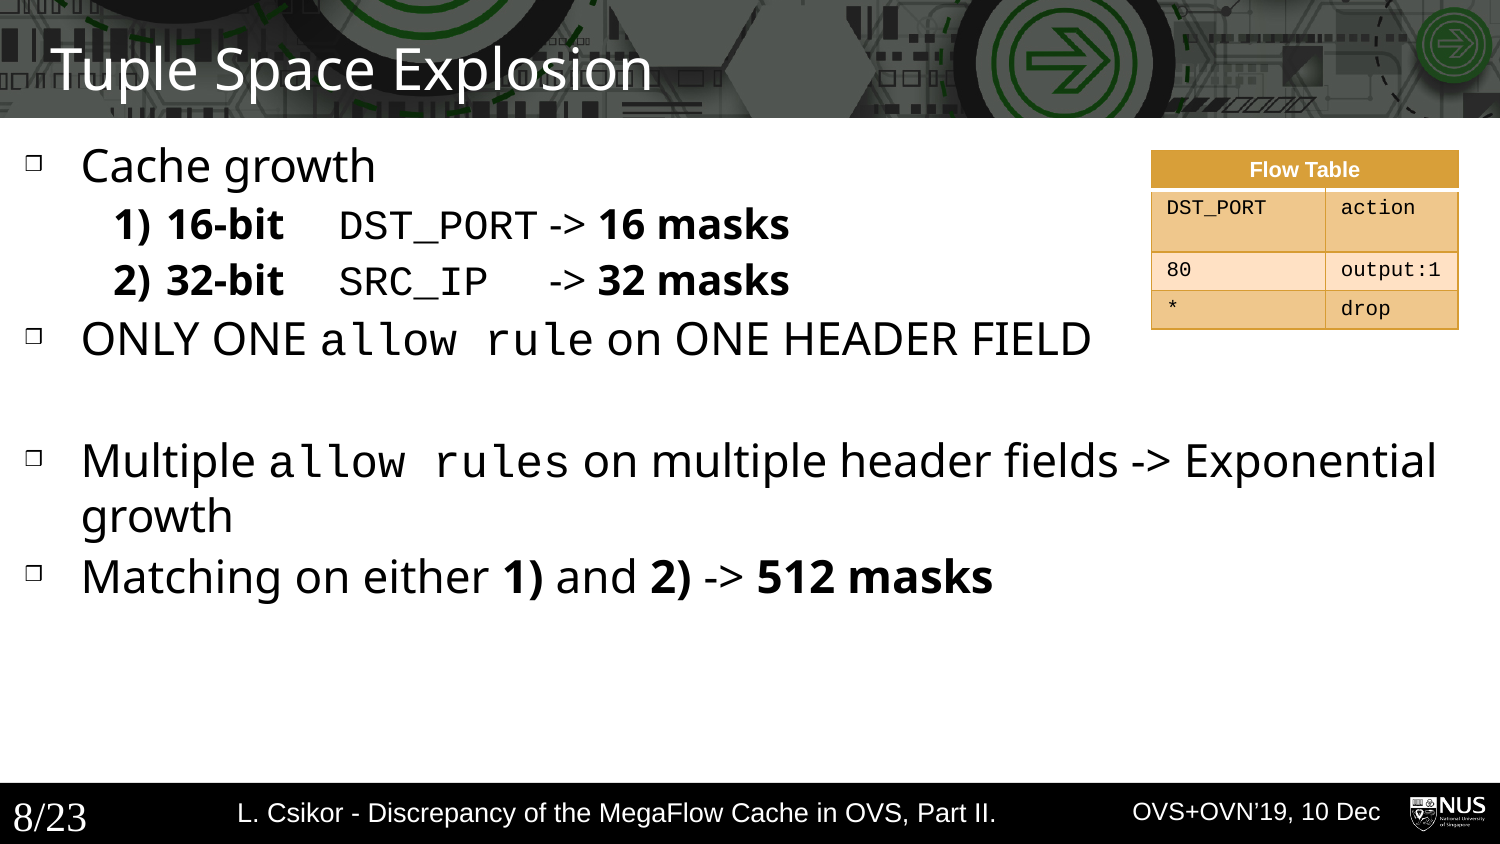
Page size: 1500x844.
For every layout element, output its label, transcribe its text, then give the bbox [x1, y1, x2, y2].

table_cell output:1 [1326, 253, 1457, 290]
table_cell drop [1326, 291, 1457, 328]
table_cell * [1152, 291, 1325, 328]
picture [0, 0, 1500, 118]
table_cell 80 [1152, 253, 1325, 290]
table_cell DST_PORT [1152, 192, 1325, 251]
text_box Cache growth 16-bit DST_PORT -> 16 masks 32-bit SRC_IP -> 32 masks ONLY ONE allow rule on ONE HEADER FIELD Multiple allow rules on multiple header fields -> Exponential growth Matching on either 1) and 2) -> 512 masks [9, 129, 1490, 770]
table_cell action [1326, 192, 1457, 251]
text_box Tuple Space Explosion [35, 37, 1386, 97]
table_header Flow Table [1152, 151, 1457, 188]
picture [1395, 782, 1500, 844]
